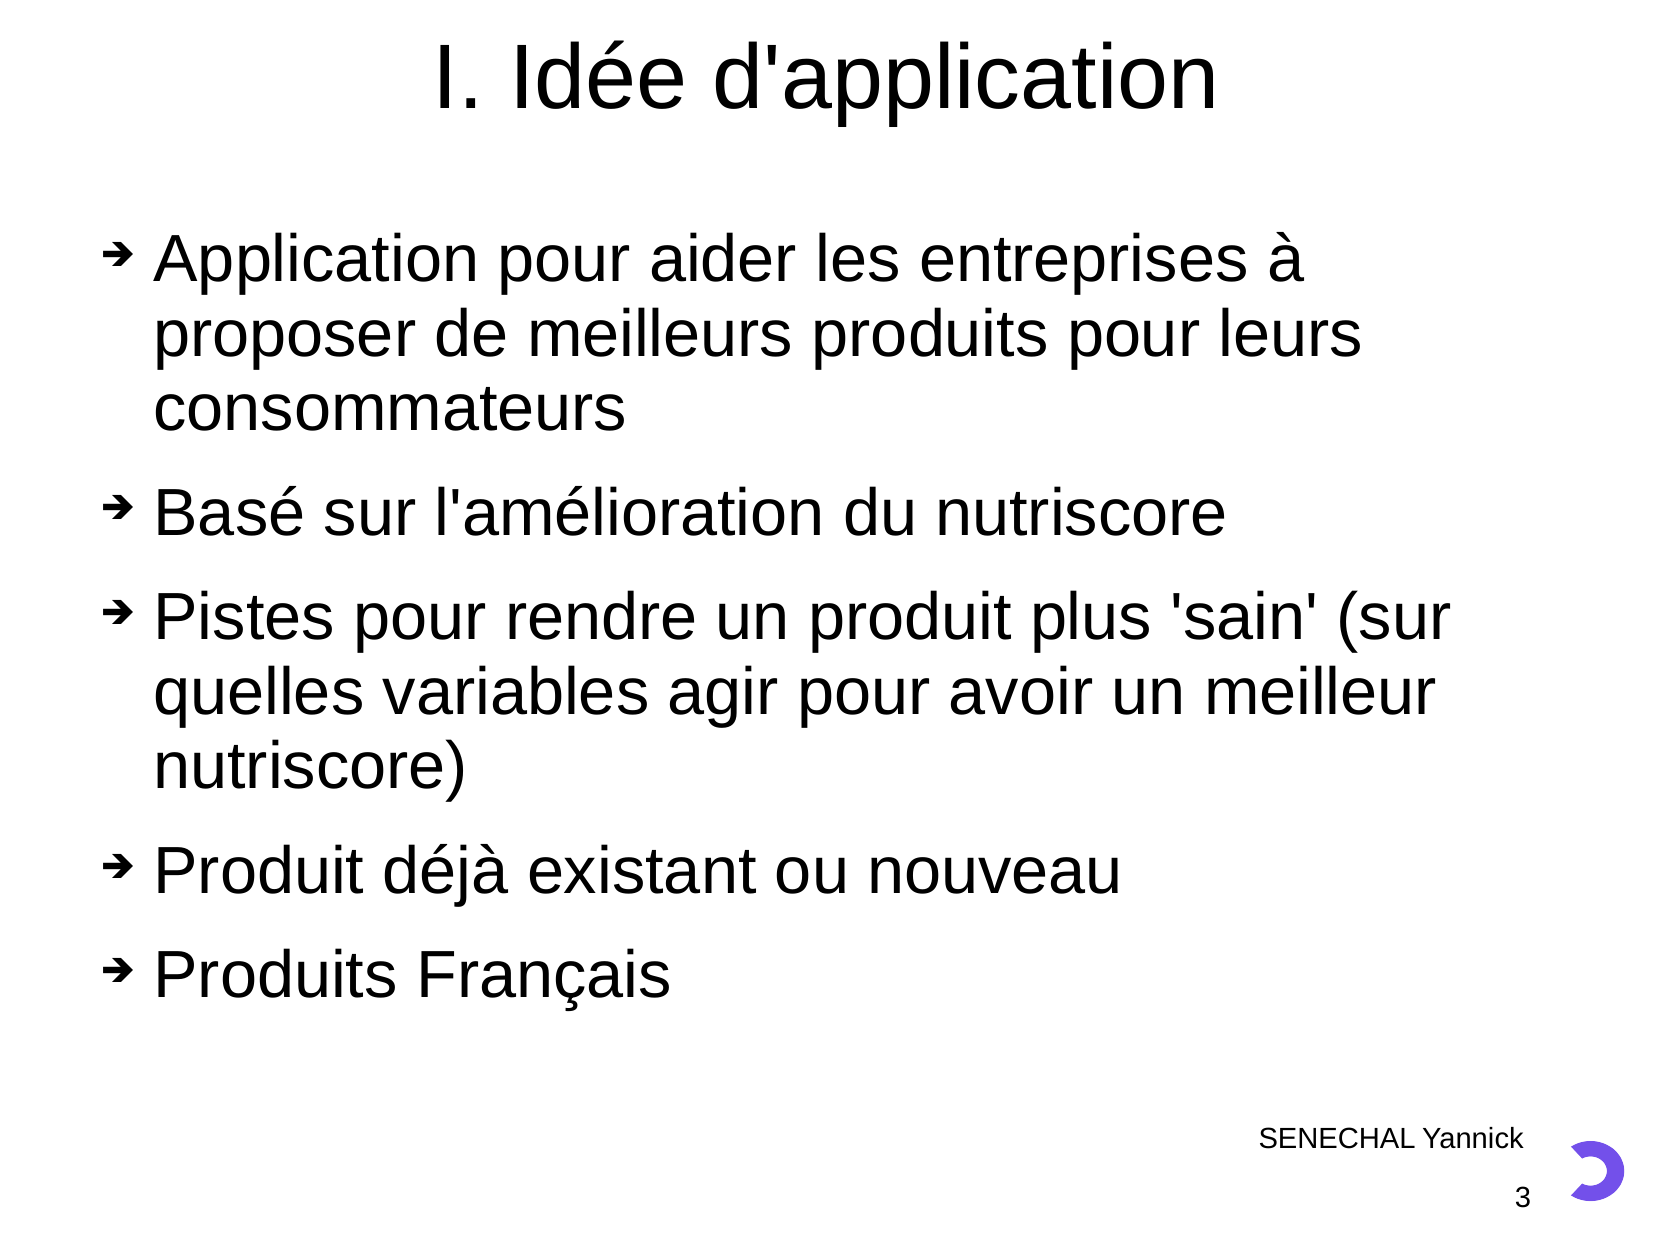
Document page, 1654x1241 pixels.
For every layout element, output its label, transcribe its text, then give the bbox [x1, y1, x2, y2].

picture [1539, 1125, 1642, 1217]
title I. Idée d'application [82, 23, 1571, 130]
list Application pour aider les entreprises à proposer de meilleurs produits pour leurs consommateurs Basé sur l'amélioration du nutriscore Pistes pour rendre un produit plus 'sain' (sur quelles variables agir pour avoir un meilleur nutriscore) Produit déjà existant ou nouveau Produits Français [82, 220, 1571, 1040]
